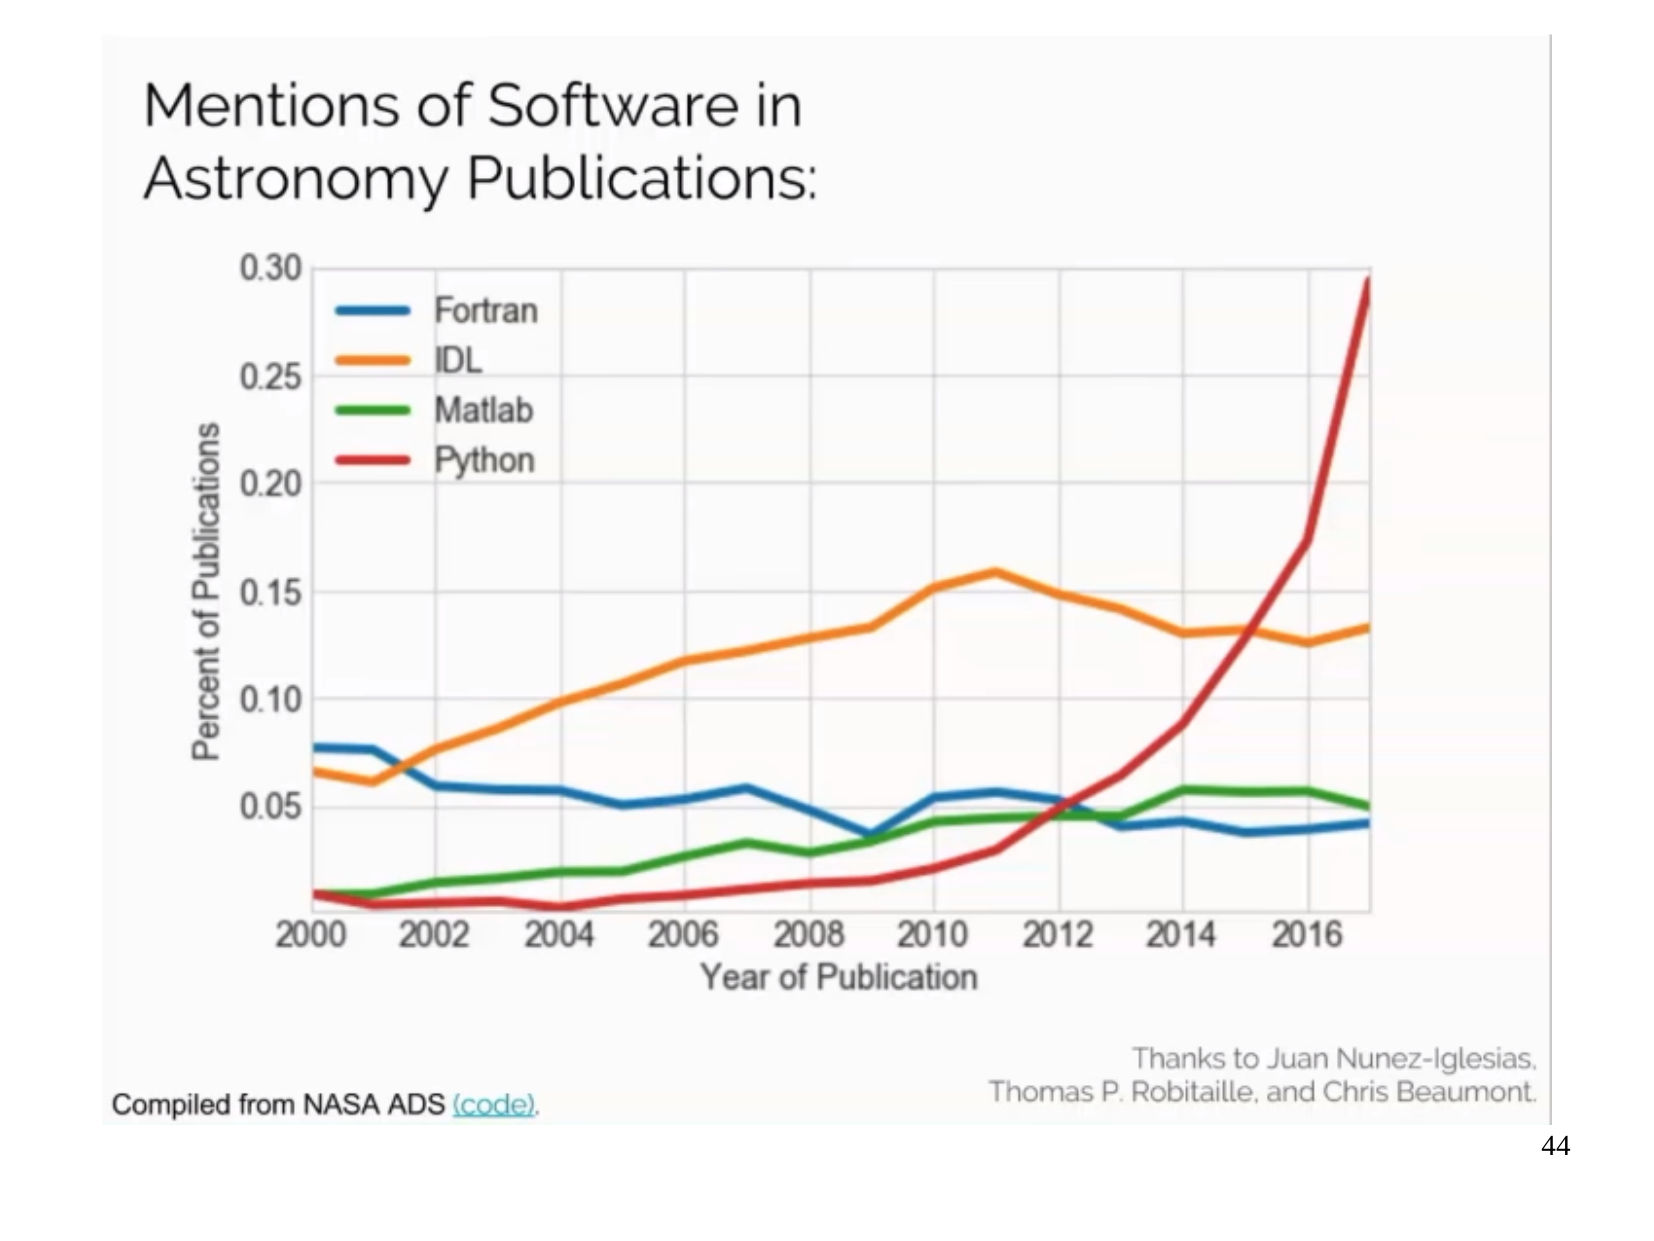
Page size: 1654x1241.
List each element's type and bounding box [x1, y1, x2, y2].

picture [102, 31, 1552, 1126]
